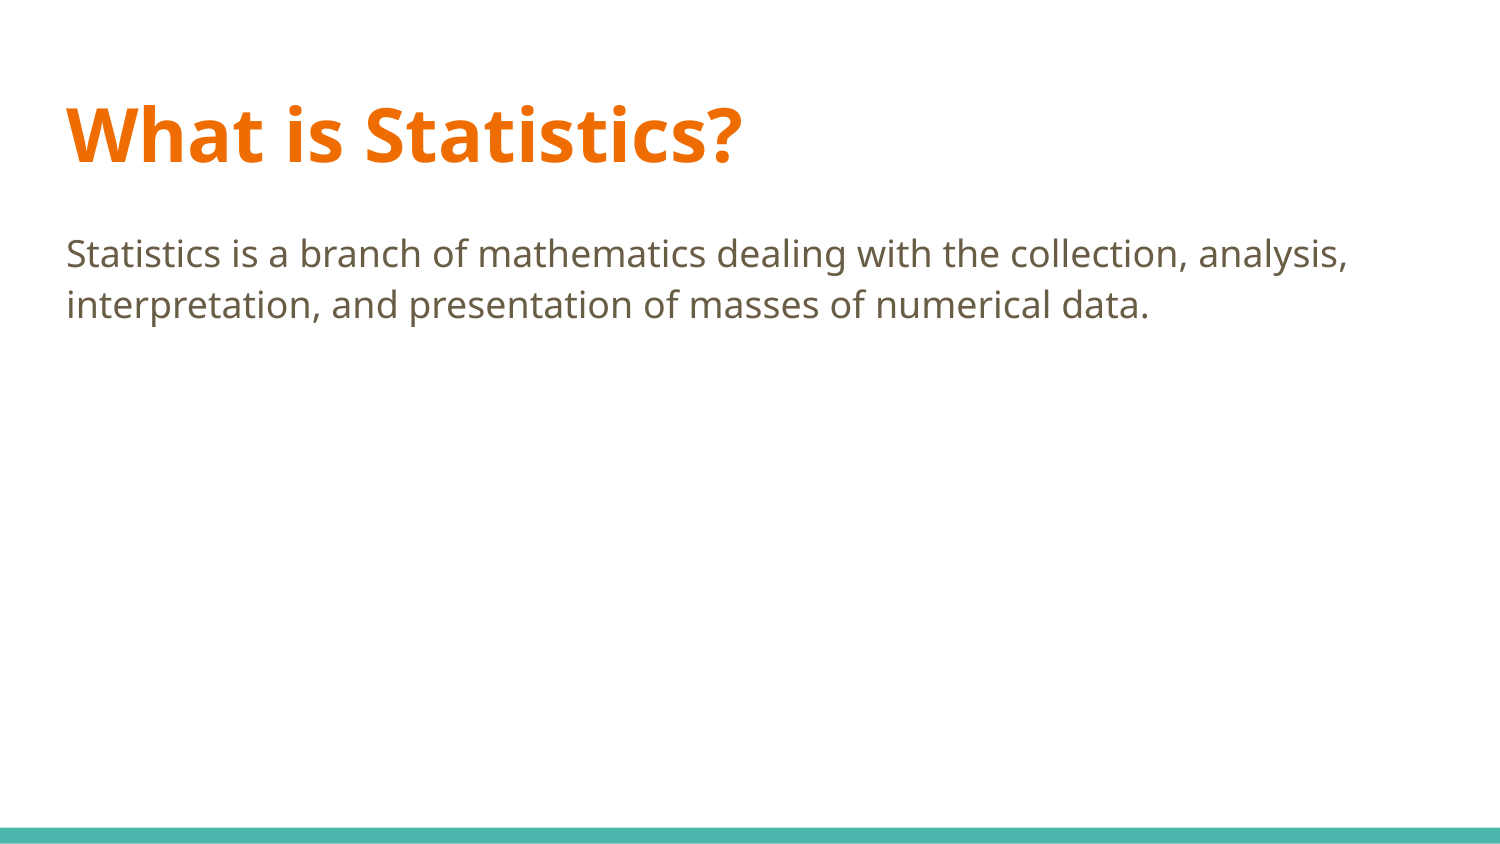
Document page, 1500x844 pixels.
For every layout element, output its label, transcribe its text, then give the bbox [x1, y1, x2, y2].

title What is Statistics? [51, 72, 1449, 189]
list Statistics is a branch of mathematics dealing with the collection, analysis, interpretation, and presentation of masses of numerical data. [51, 207, 1449, 750]
